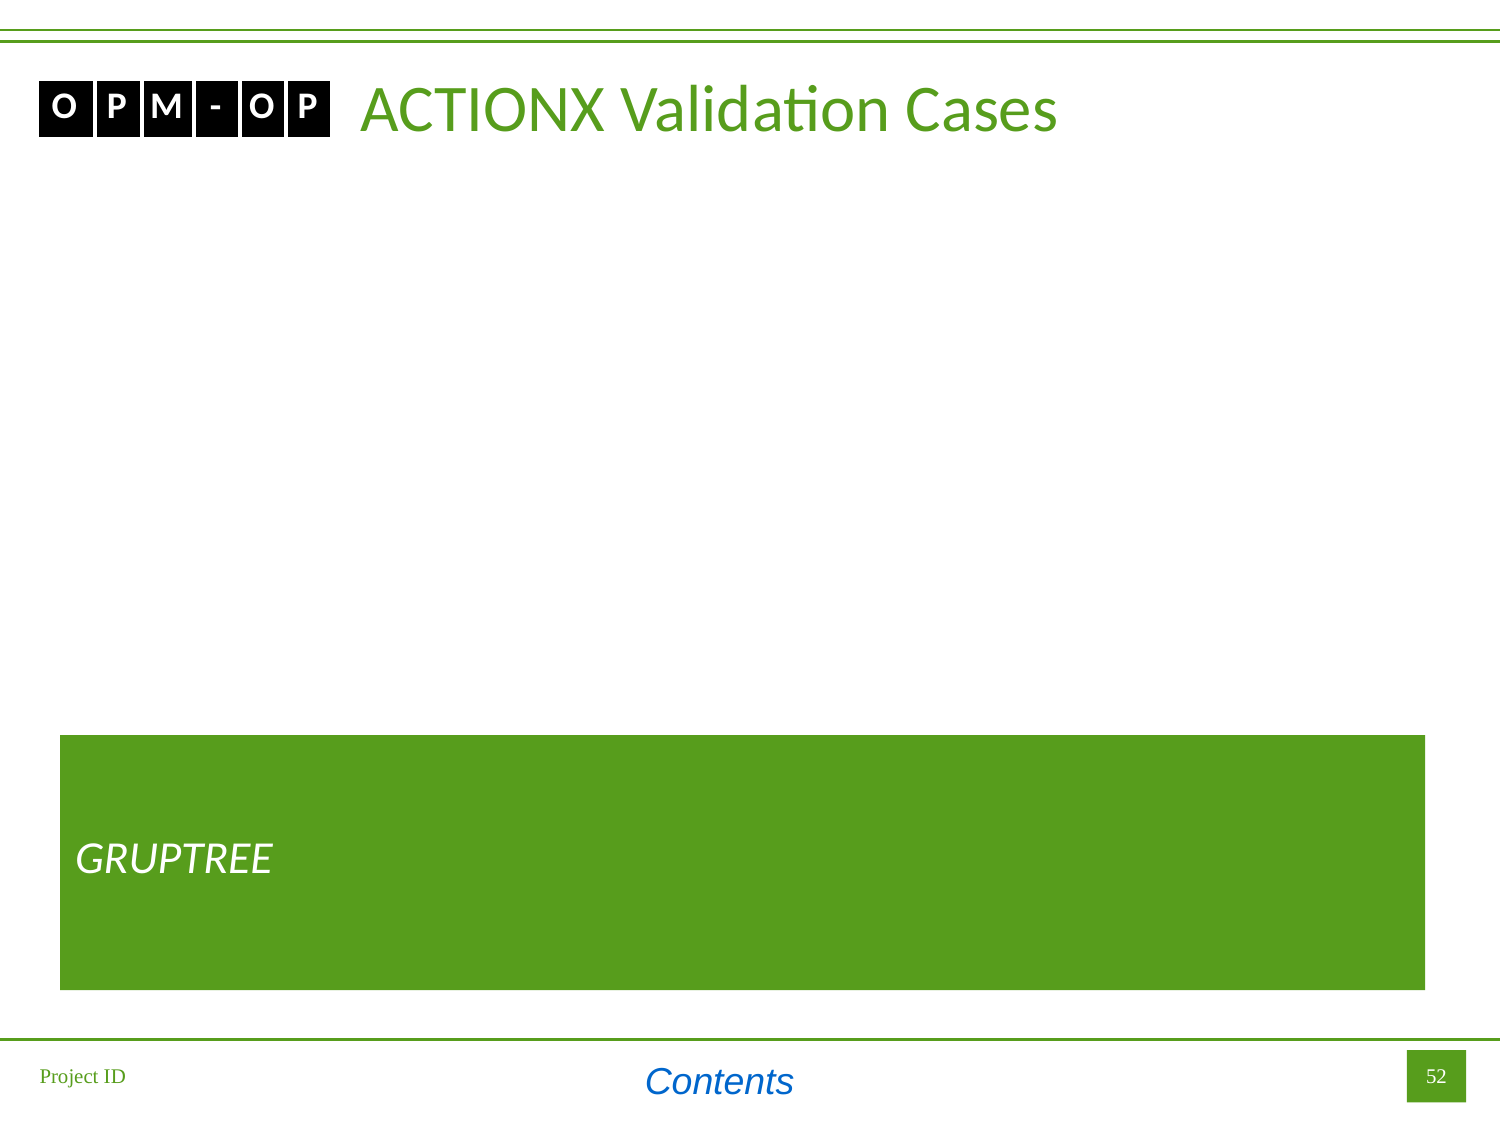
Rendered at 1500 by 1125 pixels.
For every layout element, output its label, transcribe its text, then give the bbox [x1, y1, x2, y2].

list GRUPTREE [60, 735, 1426, 991]
title ACTIONX Validation Cases [360, 77, 1425, 153]
